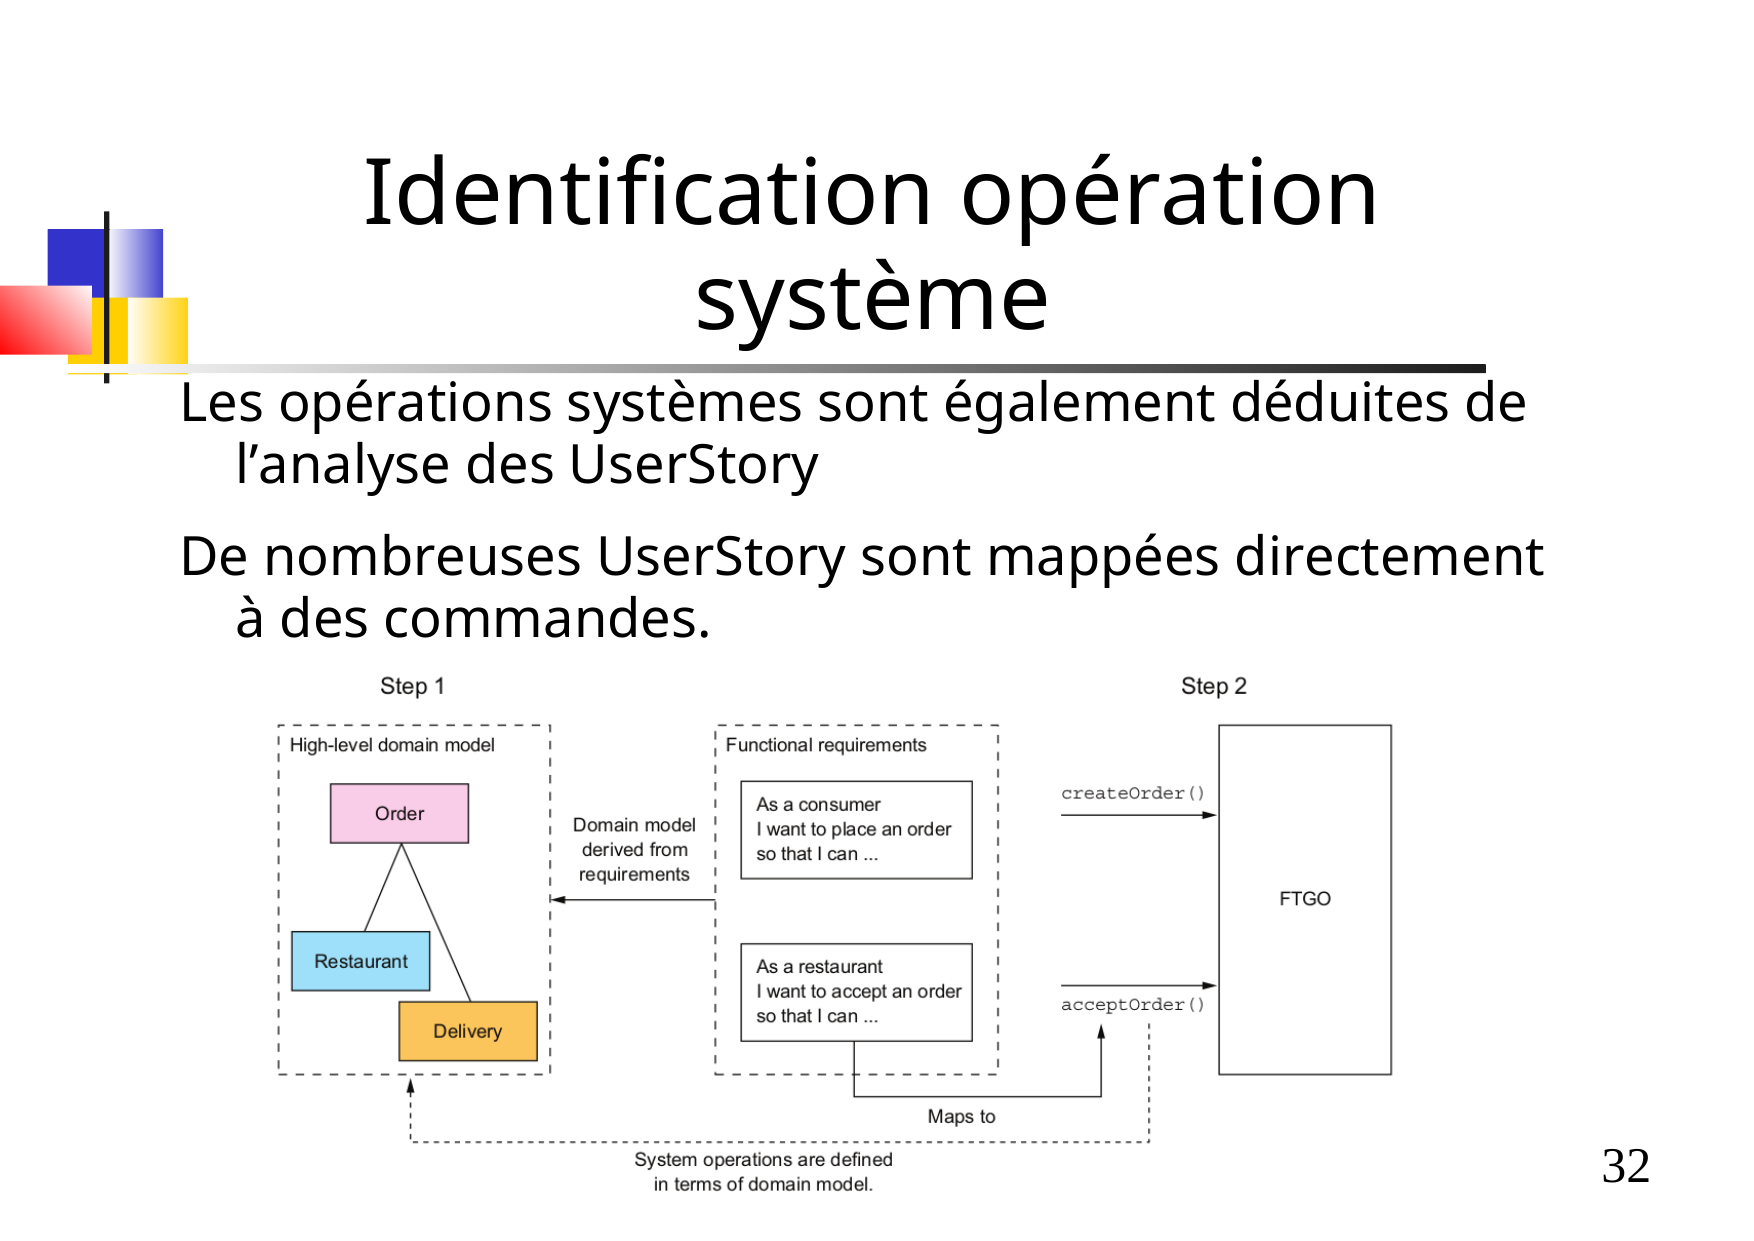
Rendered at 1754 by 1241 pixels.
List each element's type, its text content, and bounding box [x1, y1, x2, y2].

list Les opérations systèmes sont également déduites de l’analyse des UserStory De nombreuses UserStory sont mappées directement à des commandes. [179, 371, 1567, 721]
picture [259, 660, 1418, 1205]
title Identification opération système [179, 139, 1567, 351]
